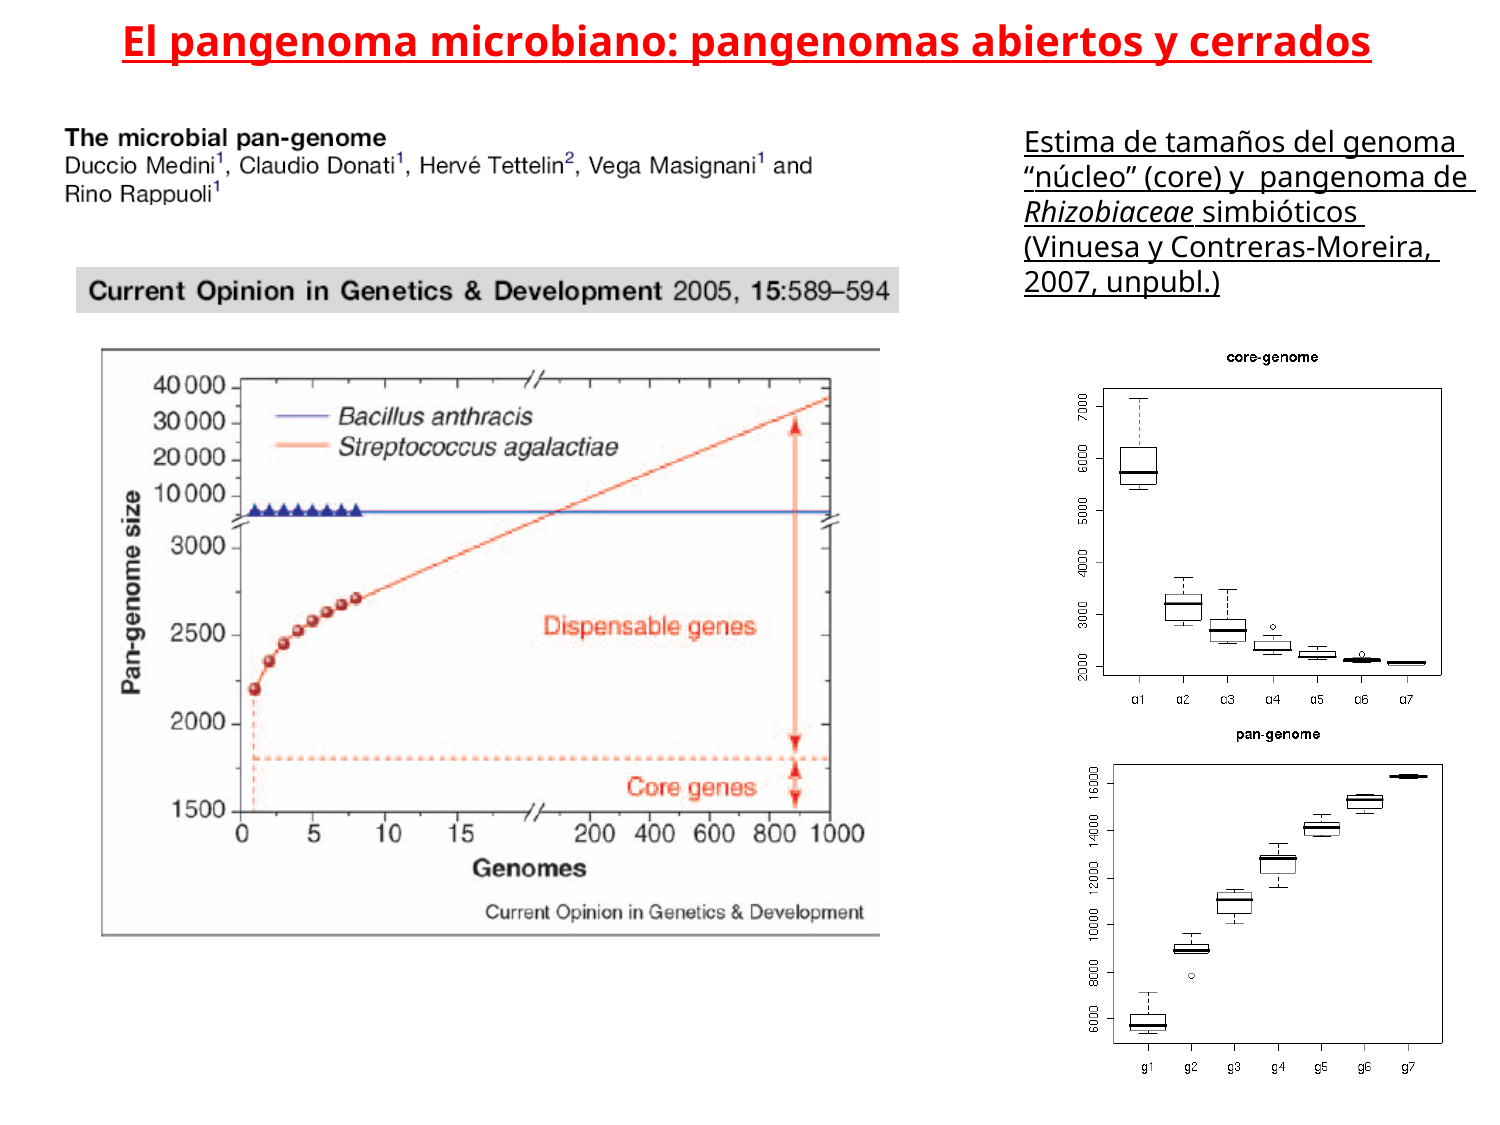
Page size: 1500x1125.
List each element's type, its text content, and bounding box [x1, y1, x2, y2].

text_box Estima de tamaños del genoma “núcleo” (core) y pangenoma de Rhizobiaceae simbióticos (Vinuesa y Contreras-Moreira, 2007, unpubl.) [1009, 116, 1491, 307]
picture [76, 267, 899, 313]
text_box El pangenoma microbiano: pangenomas abiertos y cerrados [107, 7, 1388, 73]
picture [1045, 326, 1471, 1118]
picture [100, 337, 880, 951]
picture [53, 125, 822, 205]
